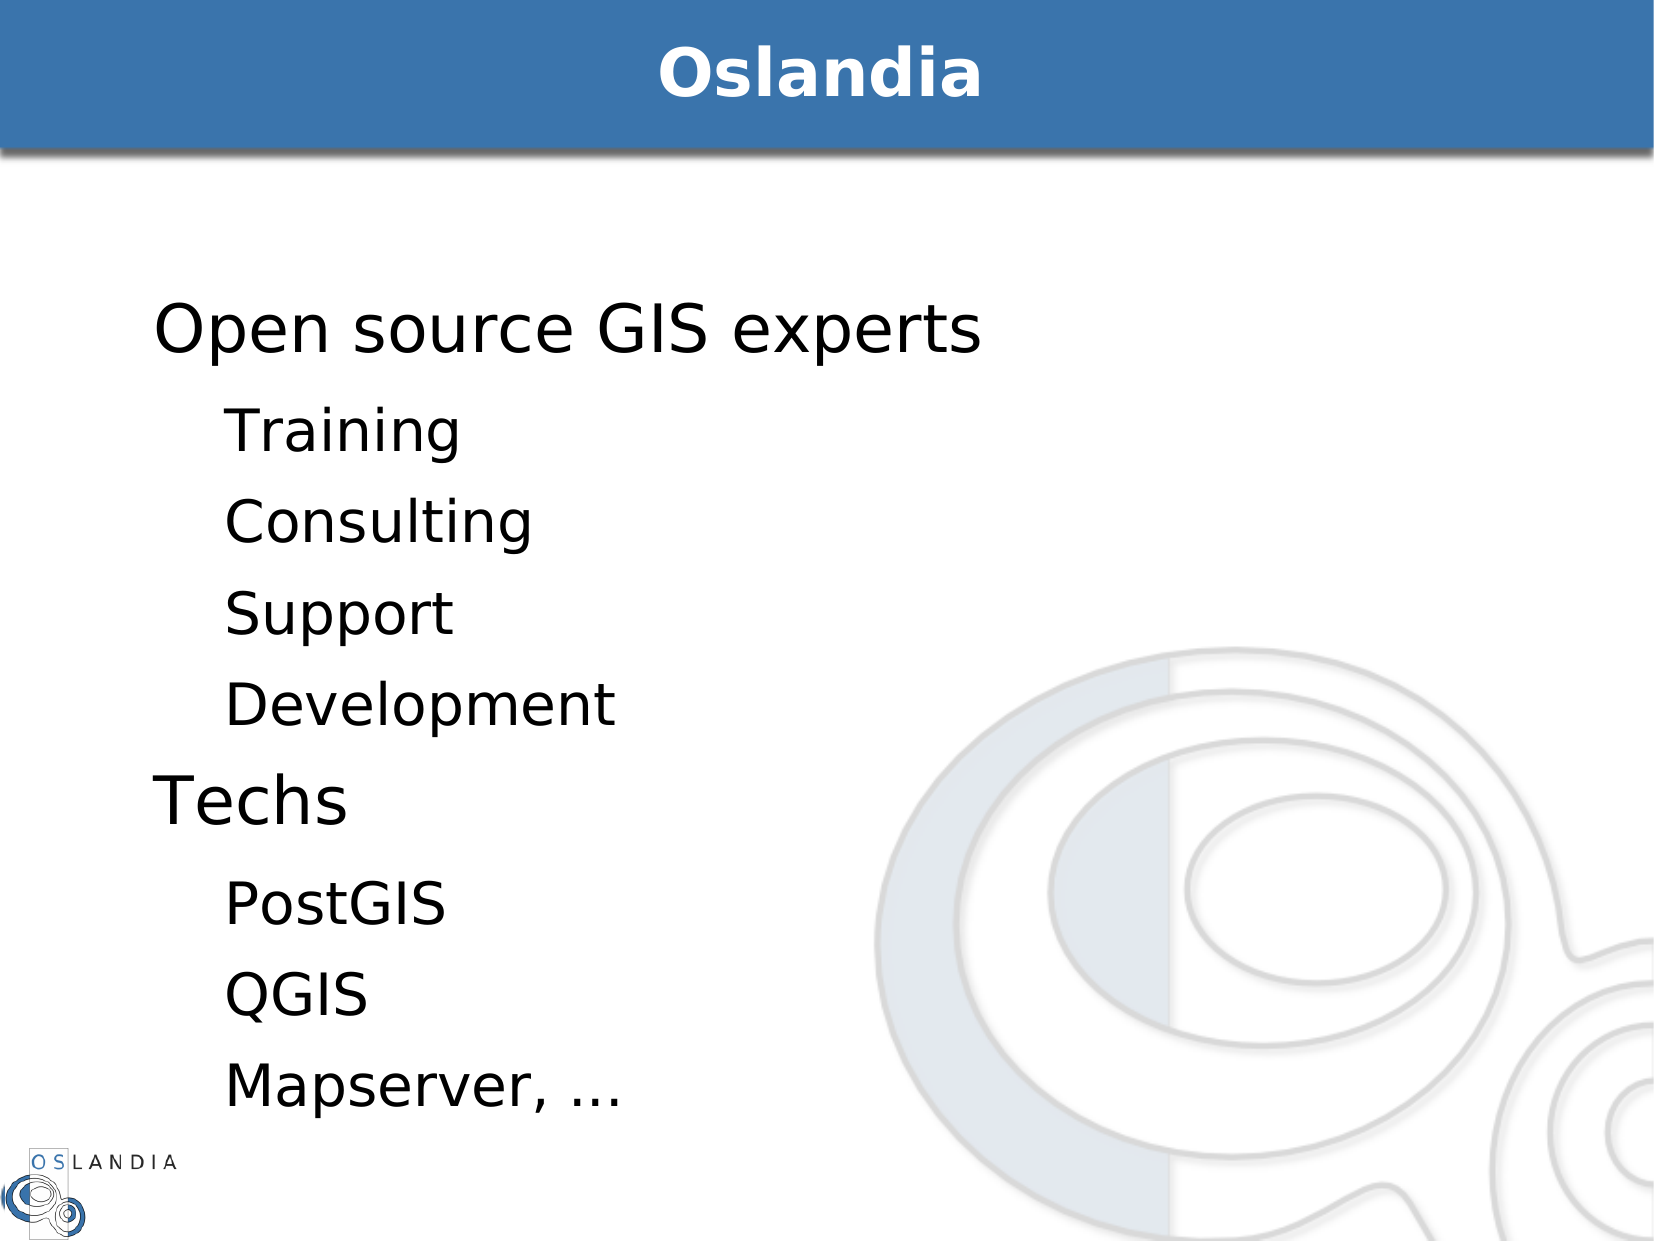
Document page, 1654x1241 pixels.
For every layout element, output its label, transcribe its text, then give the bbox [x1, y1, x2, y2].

picture [0, 0, 1654, 1241]
list Open source GIS experts Training Consulting Support Development Techs PostGIS QGIS Mapserver, ... [82, 290, 1571, 1223]
title Oslandia [76, 0, 1565, 148]
